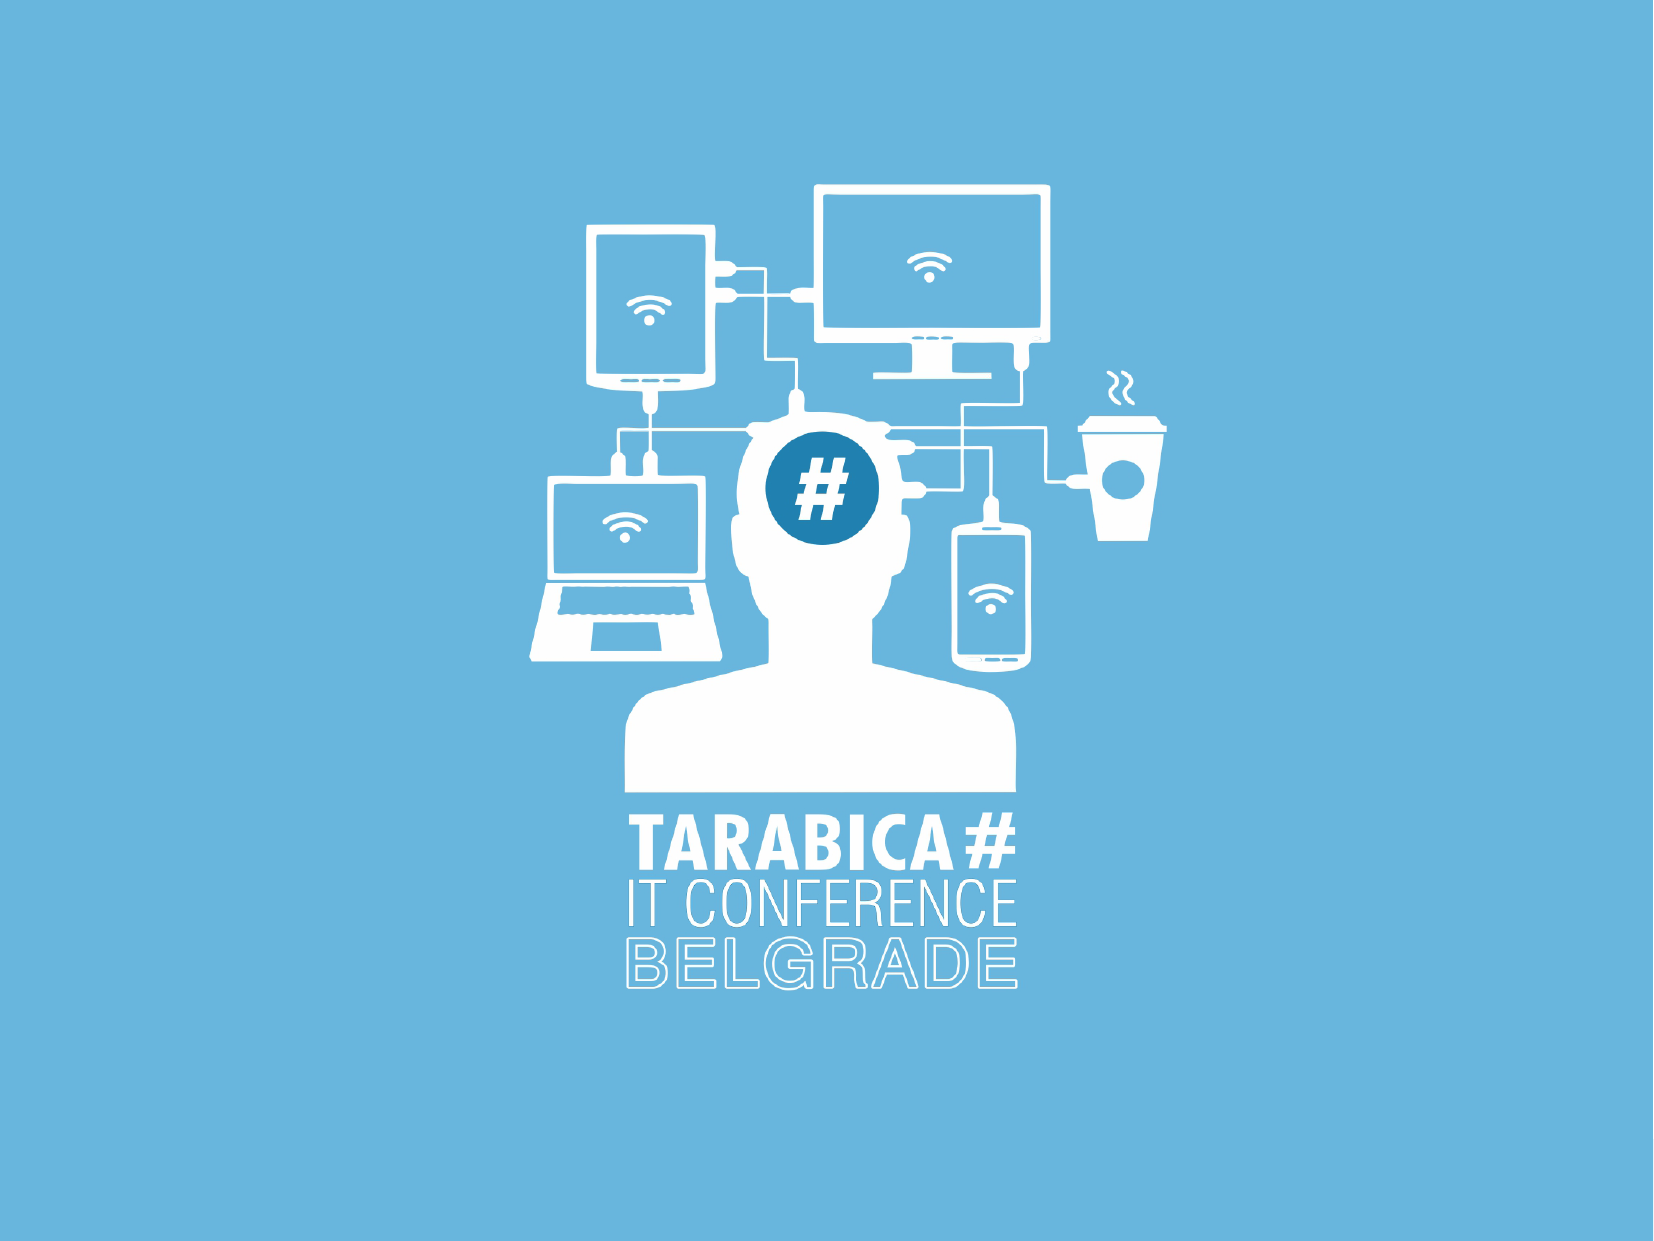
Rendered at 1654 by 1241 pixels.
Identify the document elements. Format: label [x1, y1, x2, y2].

picture [457, 107, 1196, 994]
